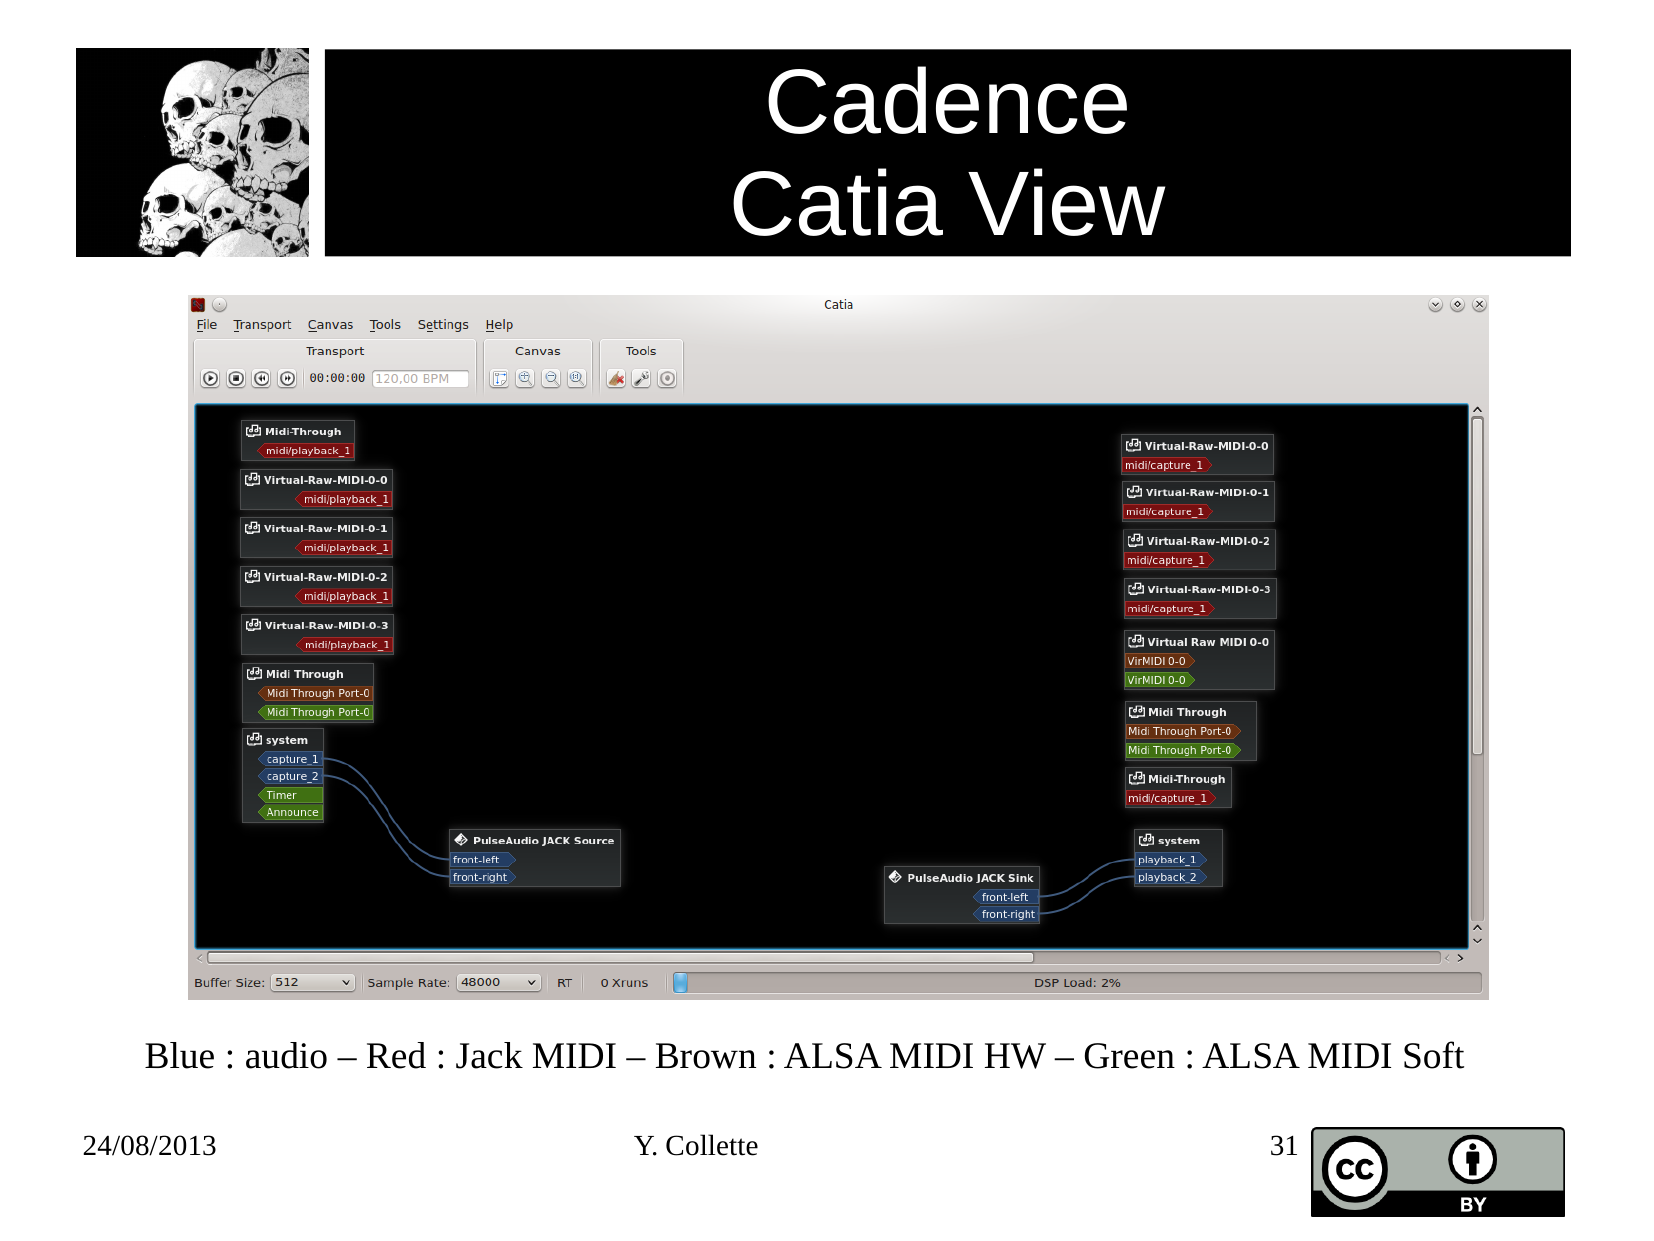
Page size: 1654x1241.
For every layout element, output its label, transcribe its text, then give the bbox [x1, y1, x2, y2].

text_box Blue : audio – Red : Jack MIDI – Brown : ALSA MIDI HW – Green : ALSA MIDI Soft [129, 1027, 1512, 1084]
picture [1311, 1127, 1565, 1217]
picture [76, 48, 309, 257]
title Cadence Catia View [324, 49, 1571, 257]
picture [188, 295, 1489, 1000]
